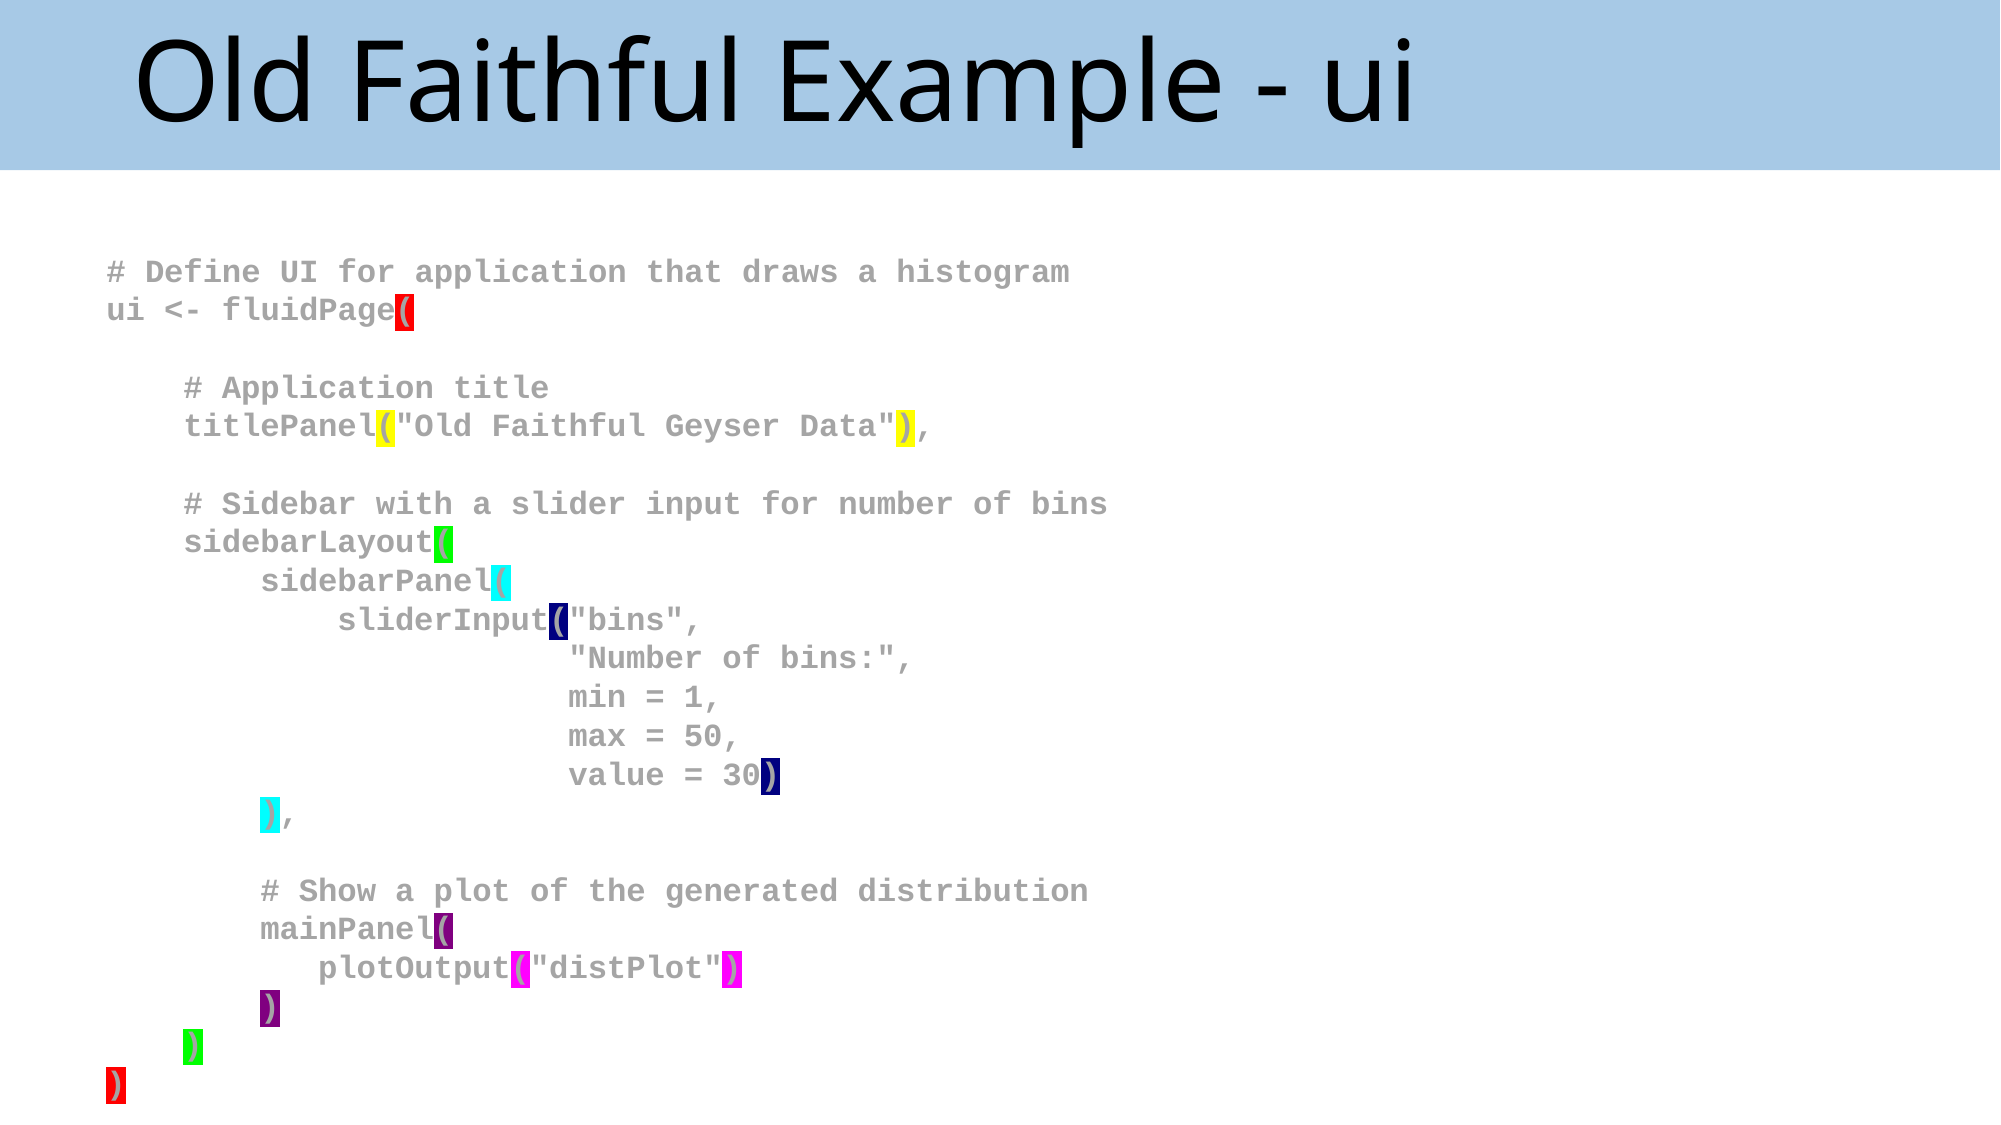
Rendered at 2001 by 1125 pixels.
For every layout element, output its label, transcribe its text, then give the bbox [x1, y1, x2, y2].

text_box Old Faithful Example - ui [0, 0, 2000, 171]
list # Define UI for application that draws a histogram ui <- fluidPage( # Application title titlePanel("Old Faithful Geyser Data"), # Sidebar with a slider input for number of bins sidebarLayout( sidebarPanel( sliderInput("bins", "Number of bins:", min = 1, max = 50, value = 30) ), # Show a plot of the generated distribution mainPanel( plotOutput("distPlot") ) ) ) [91, 242, 1921, 1114]
